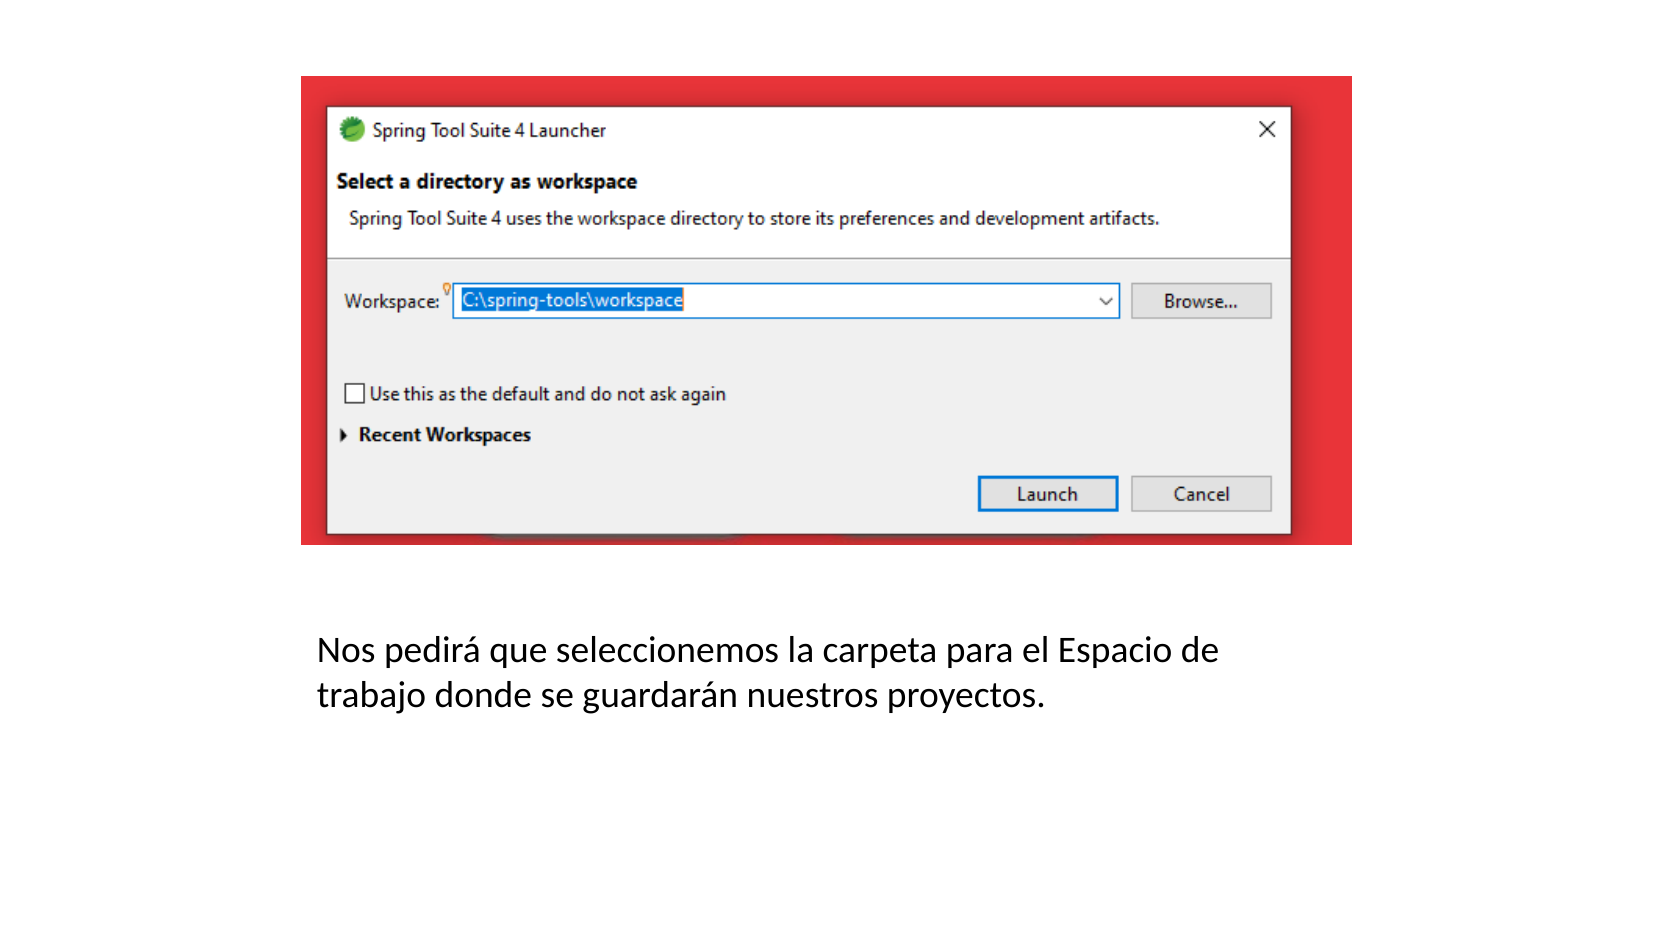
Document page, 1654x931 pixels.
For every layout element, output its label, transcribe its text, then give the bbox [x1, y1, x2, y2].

picture [301, 76, 1352, 545]
text_box Nos pedirá que seleccionemos la carpeta para el Espacio de trabajo donde se guardarán nuestros proyectos. [301, 617, 1352, 768]
